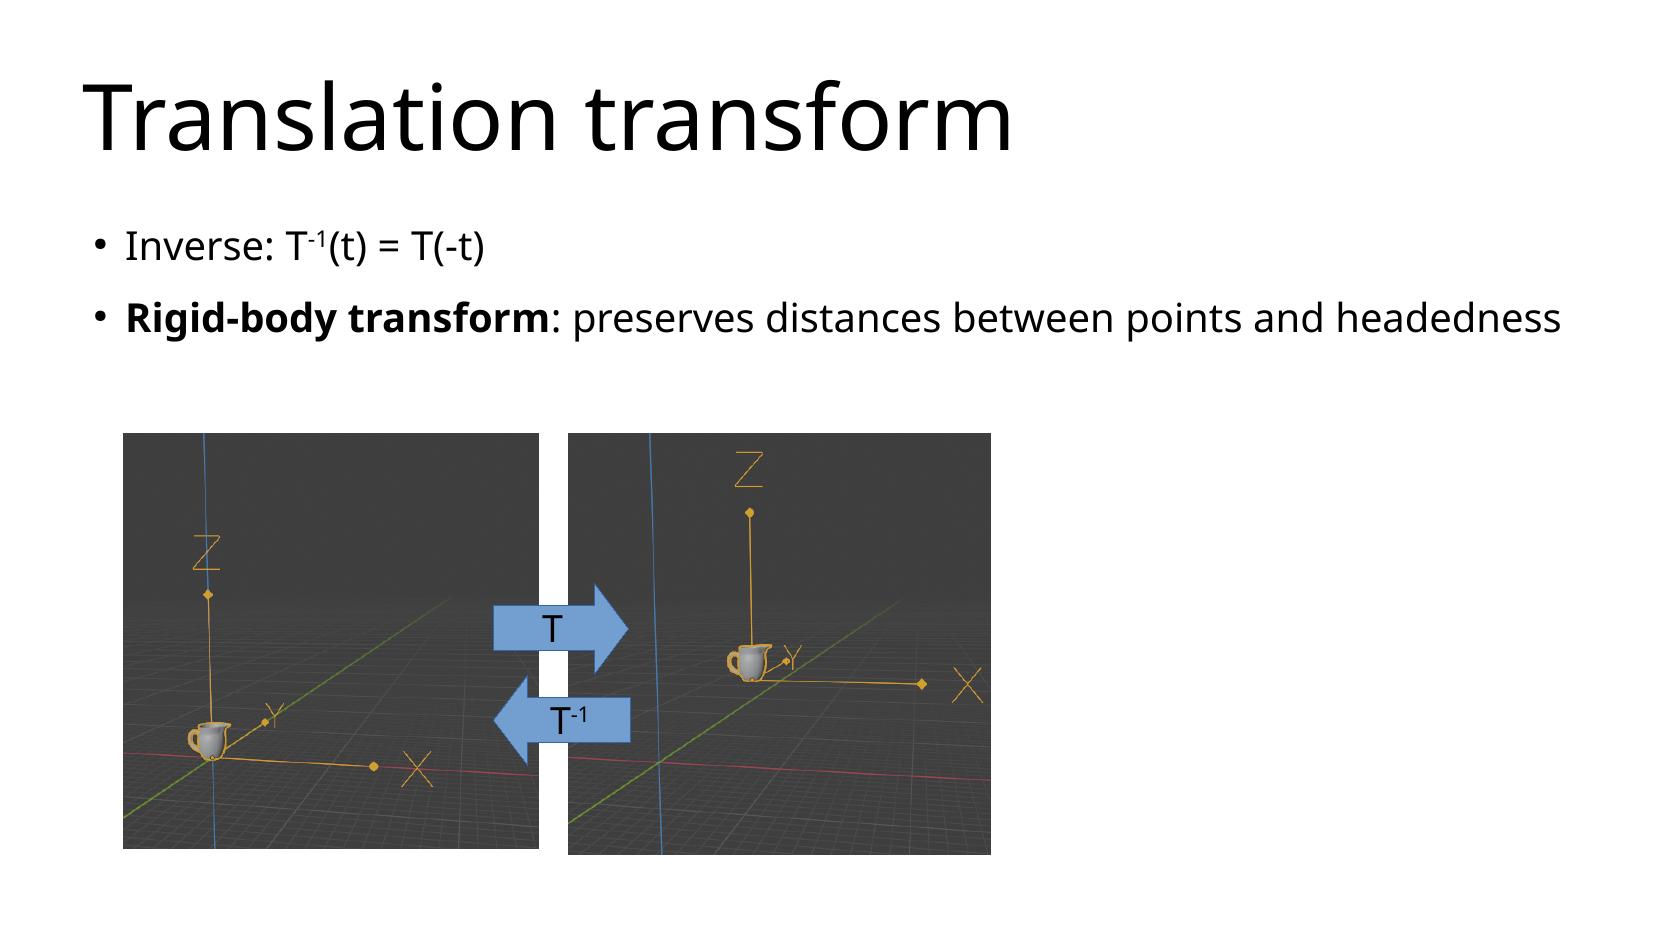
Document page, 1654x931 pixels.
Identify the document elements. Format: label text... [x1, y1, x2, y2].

picture [568, 433, 991, 856]
list Inverse: T-1(t) = T(-t) Rigid-body transform: preserves distances between points and headedness [82, 217, 1571, 391]
text_box T-1 [493, 675, 631, 766]
picture [123, 433, 539, 849]
title Translation transform [82, 37, 1571, 193]
text_box T [493, 583, 629, 674]
